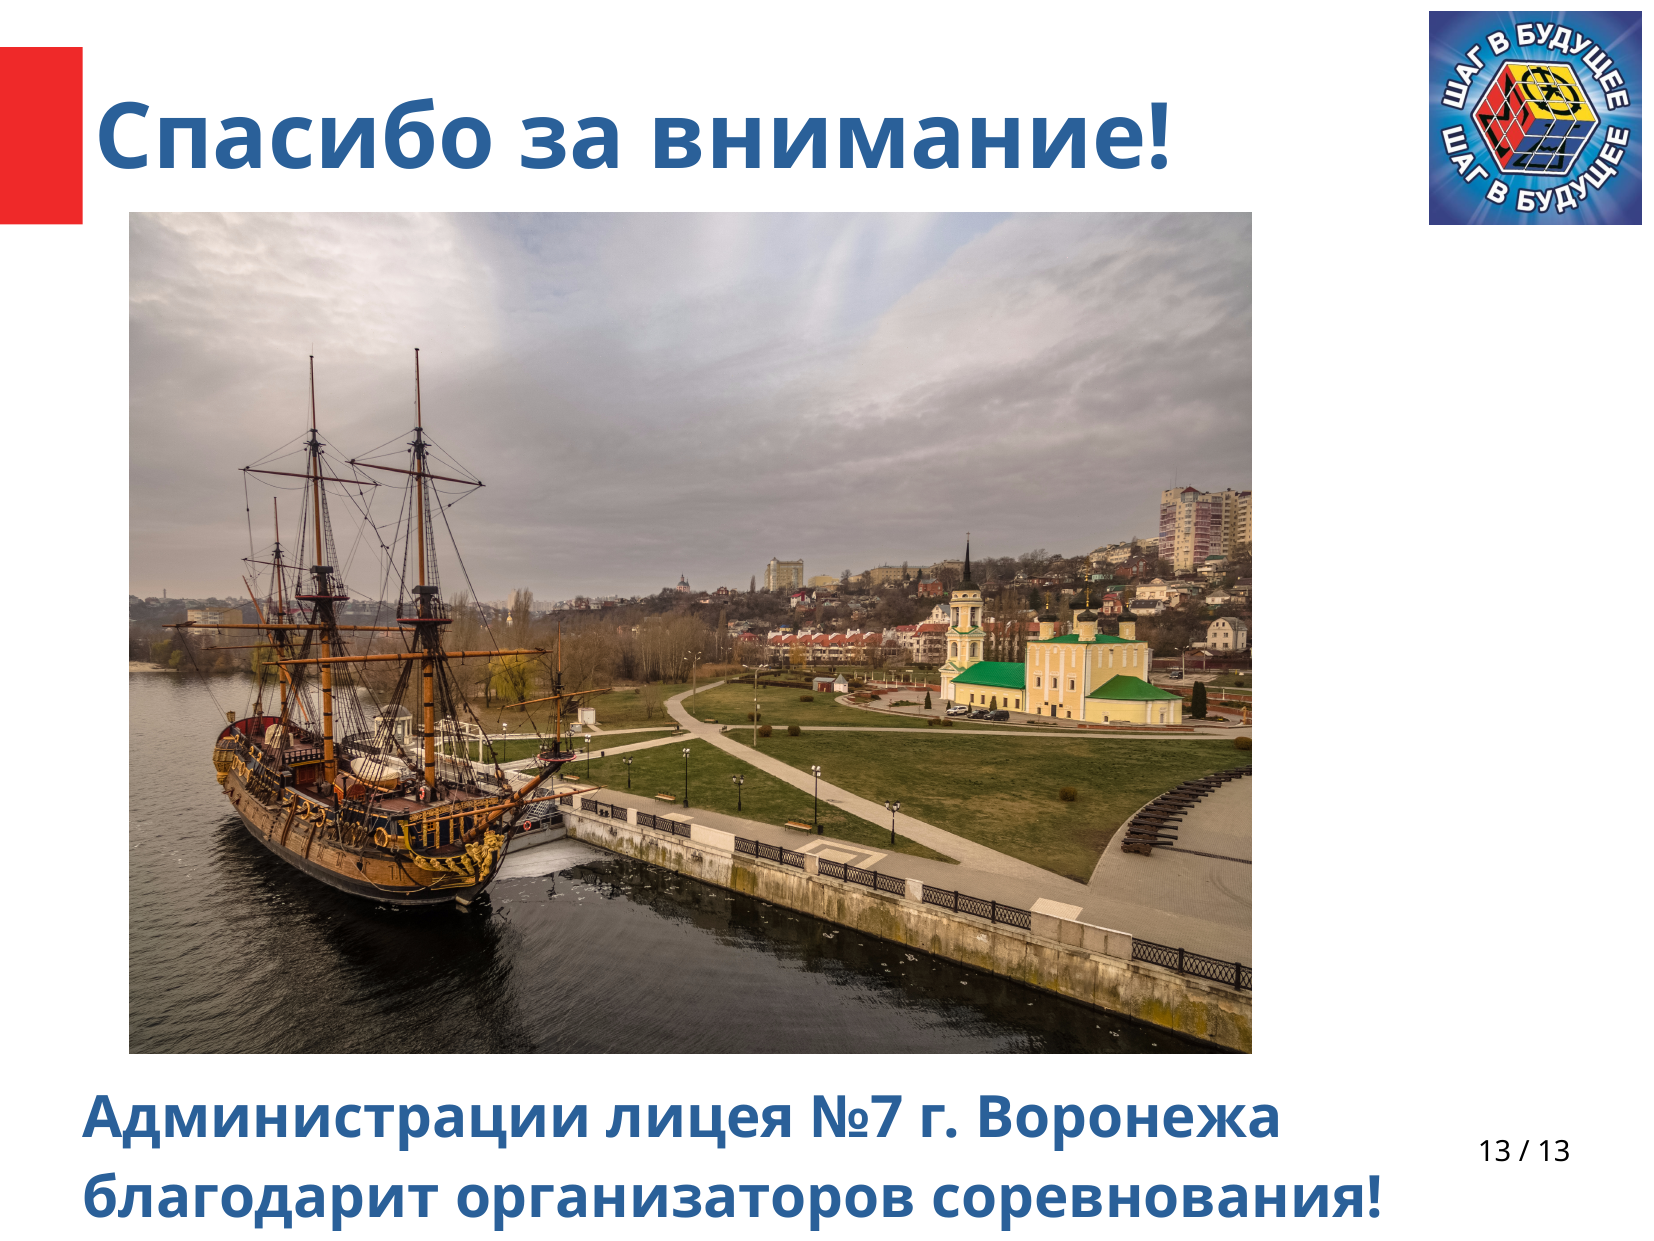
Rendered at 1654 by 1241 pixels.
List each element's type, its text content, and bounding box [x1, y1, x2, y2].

title Администрации лицея №7 г. Воронежа благодарит организаторов соревнования! [82, 1051, 1536, 1241]
title Спасибо за внимание! [94, 29, 1548, 237]
picture [1429, 11, 1642, 225]
picture [129, 237, 1252, 1054]
